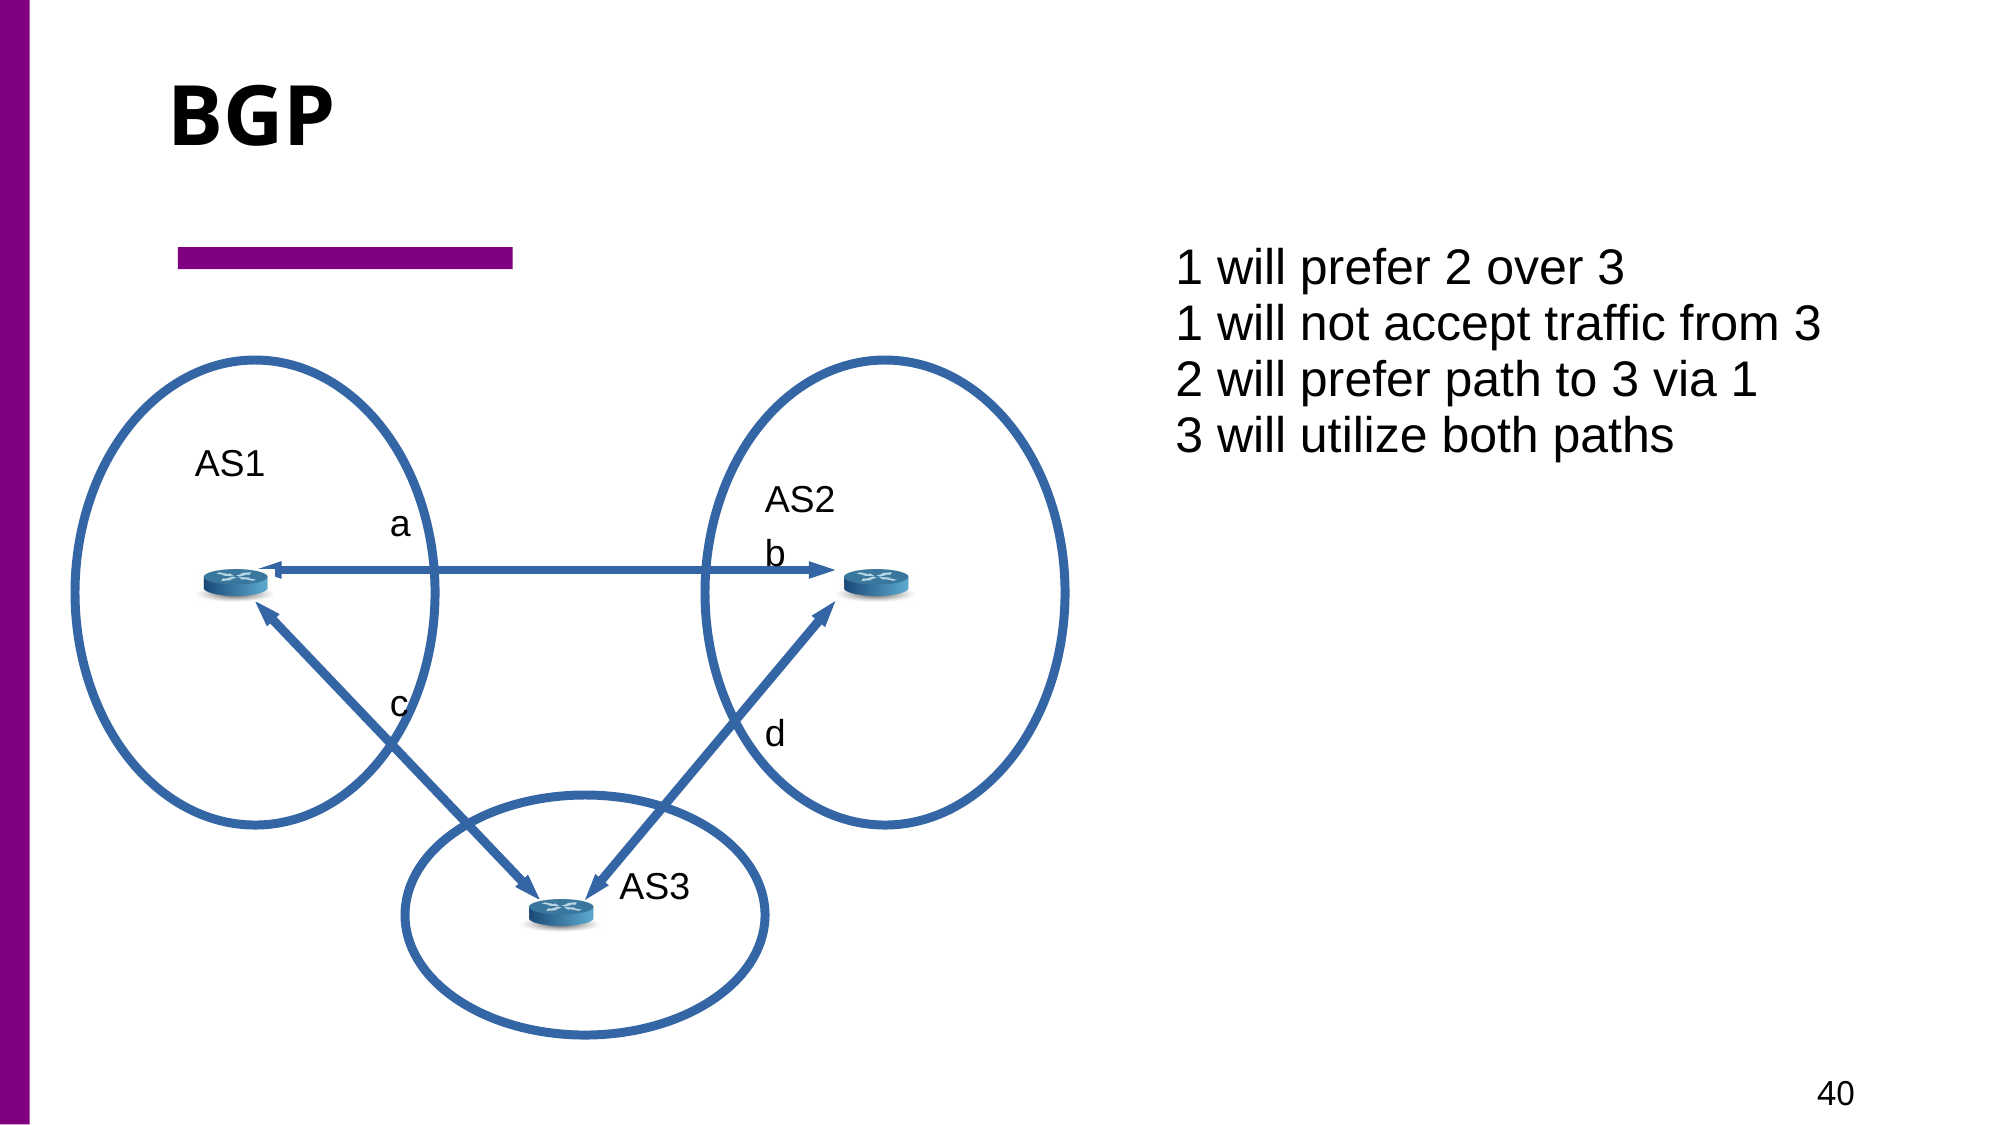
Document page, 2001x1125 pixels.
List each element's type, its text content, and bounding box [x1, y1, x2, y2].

text_box AS1 [180, 435, 281, 492]
text_box a [375, 495, 426, 552]
picture [520, 899, 601, 932]
text_box 1 will prefer 2 over 3 1 will not accept traffic from 3 2 will prefer path to 3 via 1 3 will utilize both paths [1160, 232, 1838, 471]
text_box c [375, 675, 424, 732]
picture [835, 569, 916, 602]
text_box d [750, 705, 801, 762]
text_box b [750, 525, 801, 582]
title BGP [116, 39, 1591, 185]
picture [195, 569, 275, 602]
text_box AS3 [604, 858, 613, 869]
text_box AS2 [750, 471, 851, 529]
text_box AS3 [604, 858, 706, 916]
